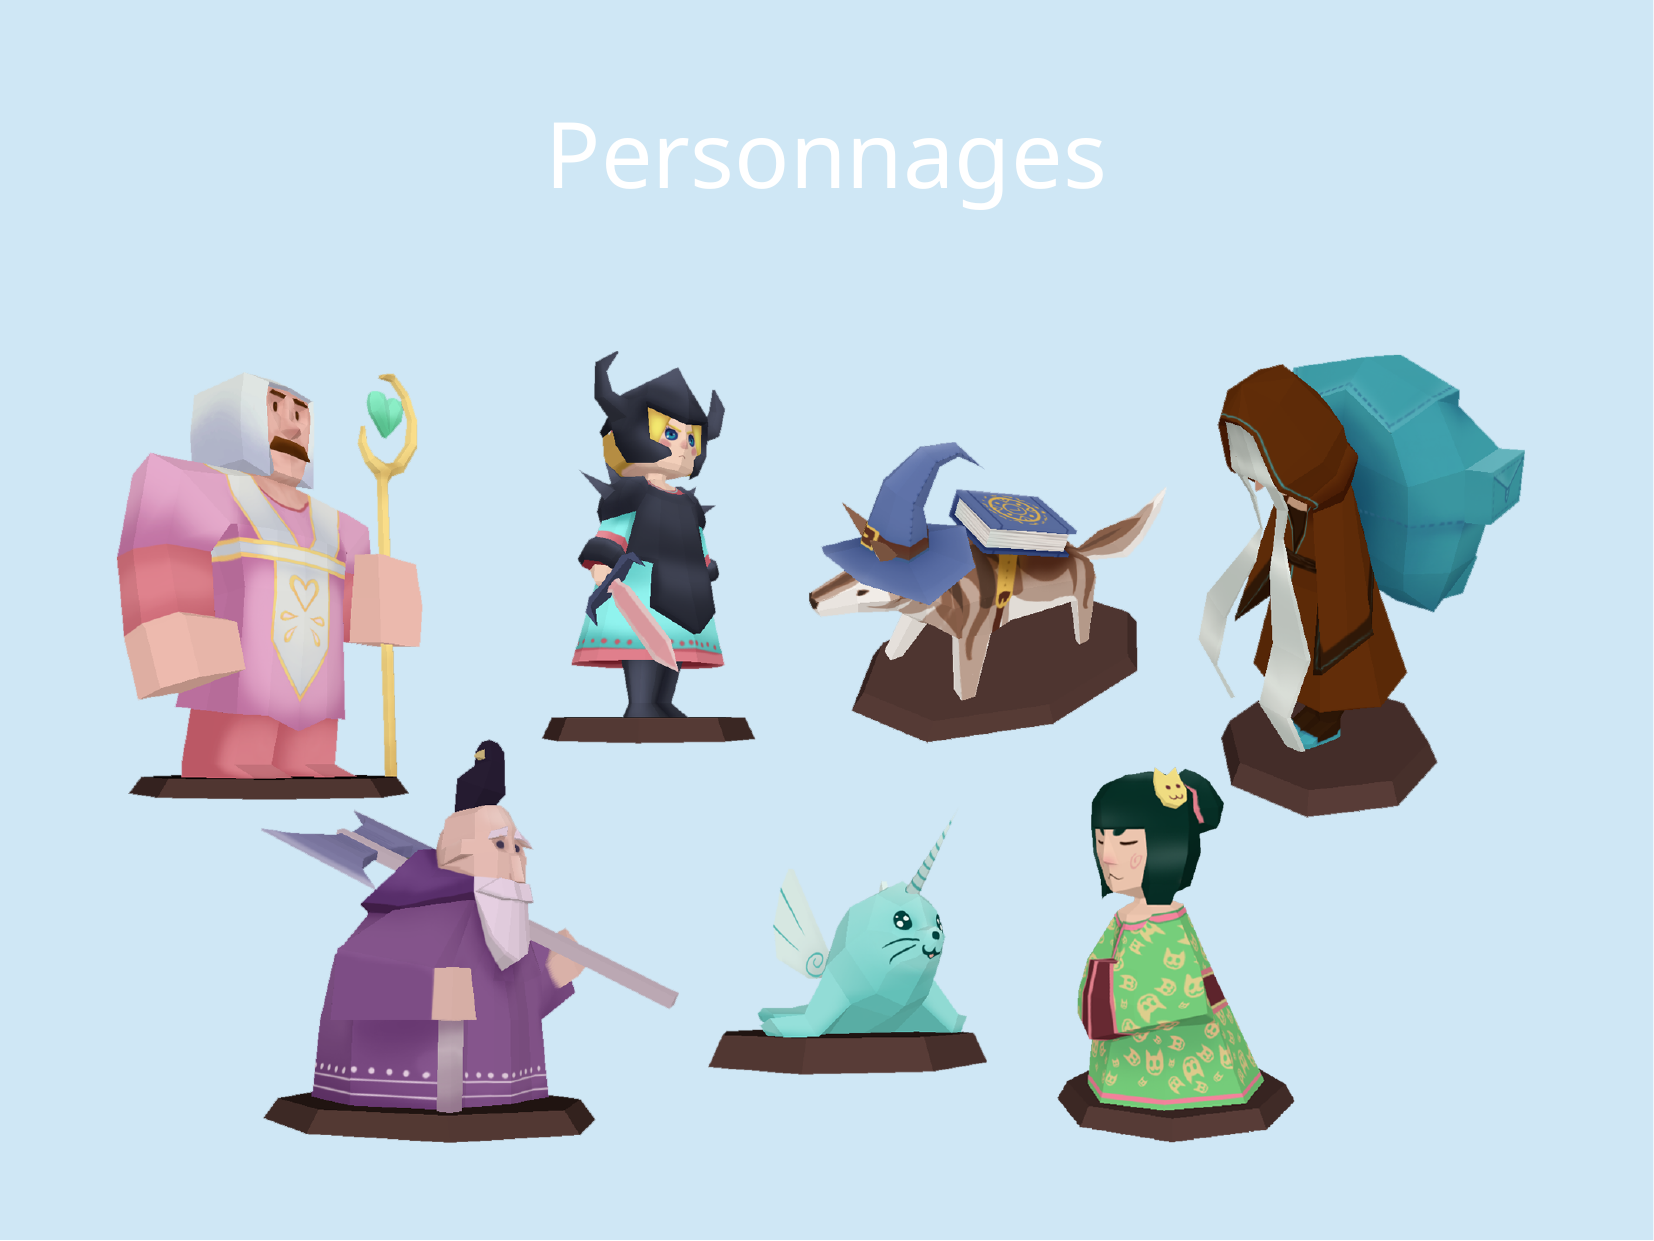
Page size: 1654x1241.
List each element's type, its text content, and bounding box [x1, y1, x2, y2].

title Personnages [82, 49, 1571, 257]
picture [70, 324, 1548, 1158]
